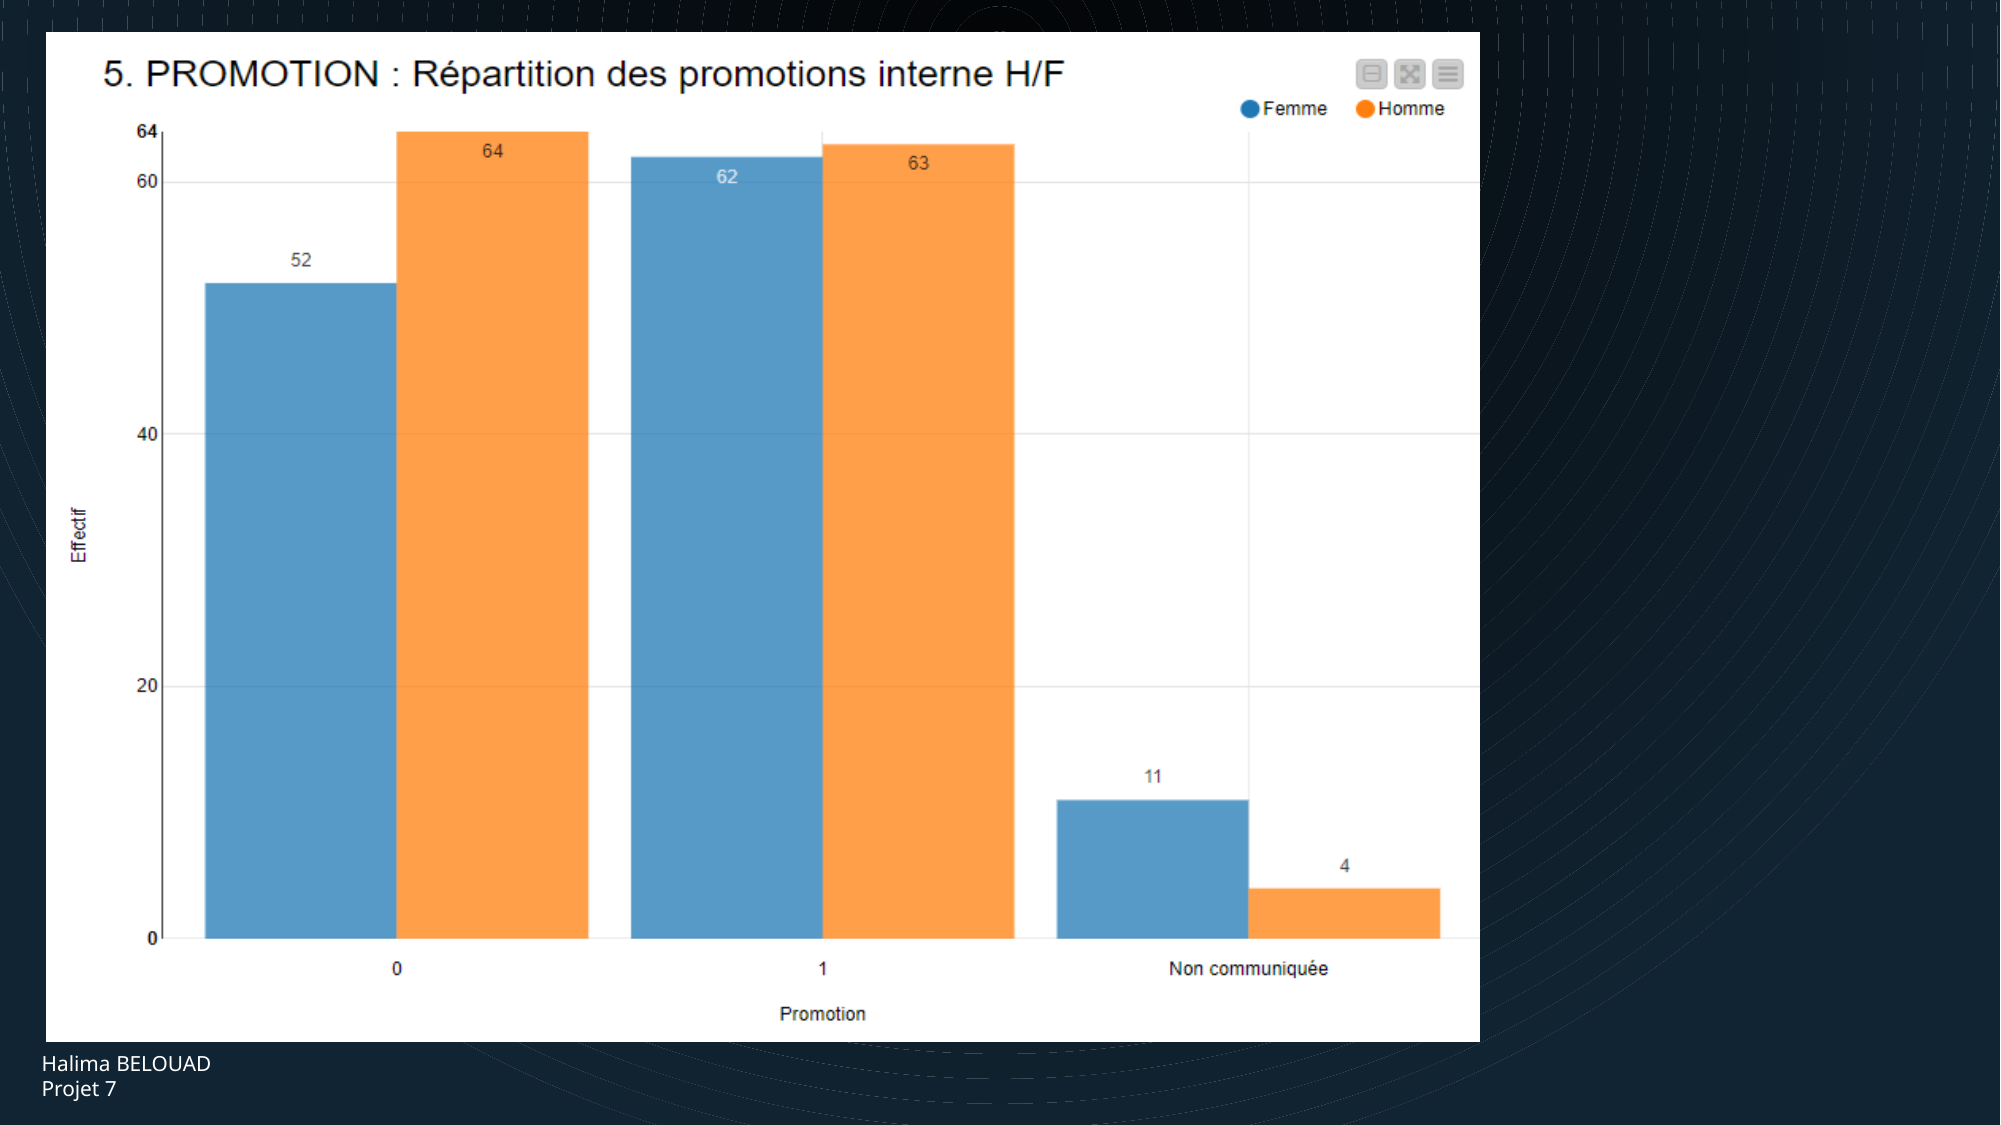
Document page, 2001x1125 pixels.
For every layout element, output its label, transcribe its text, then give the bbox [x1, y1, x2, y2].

title [1480, 218, 1739, 384]
picture [46, 32, 1480, 1042]
text_box Halima BELOUAD Projet 7 [26, 1041, 1245, 1109]
text_box [0, 0, 2000, 1125]
